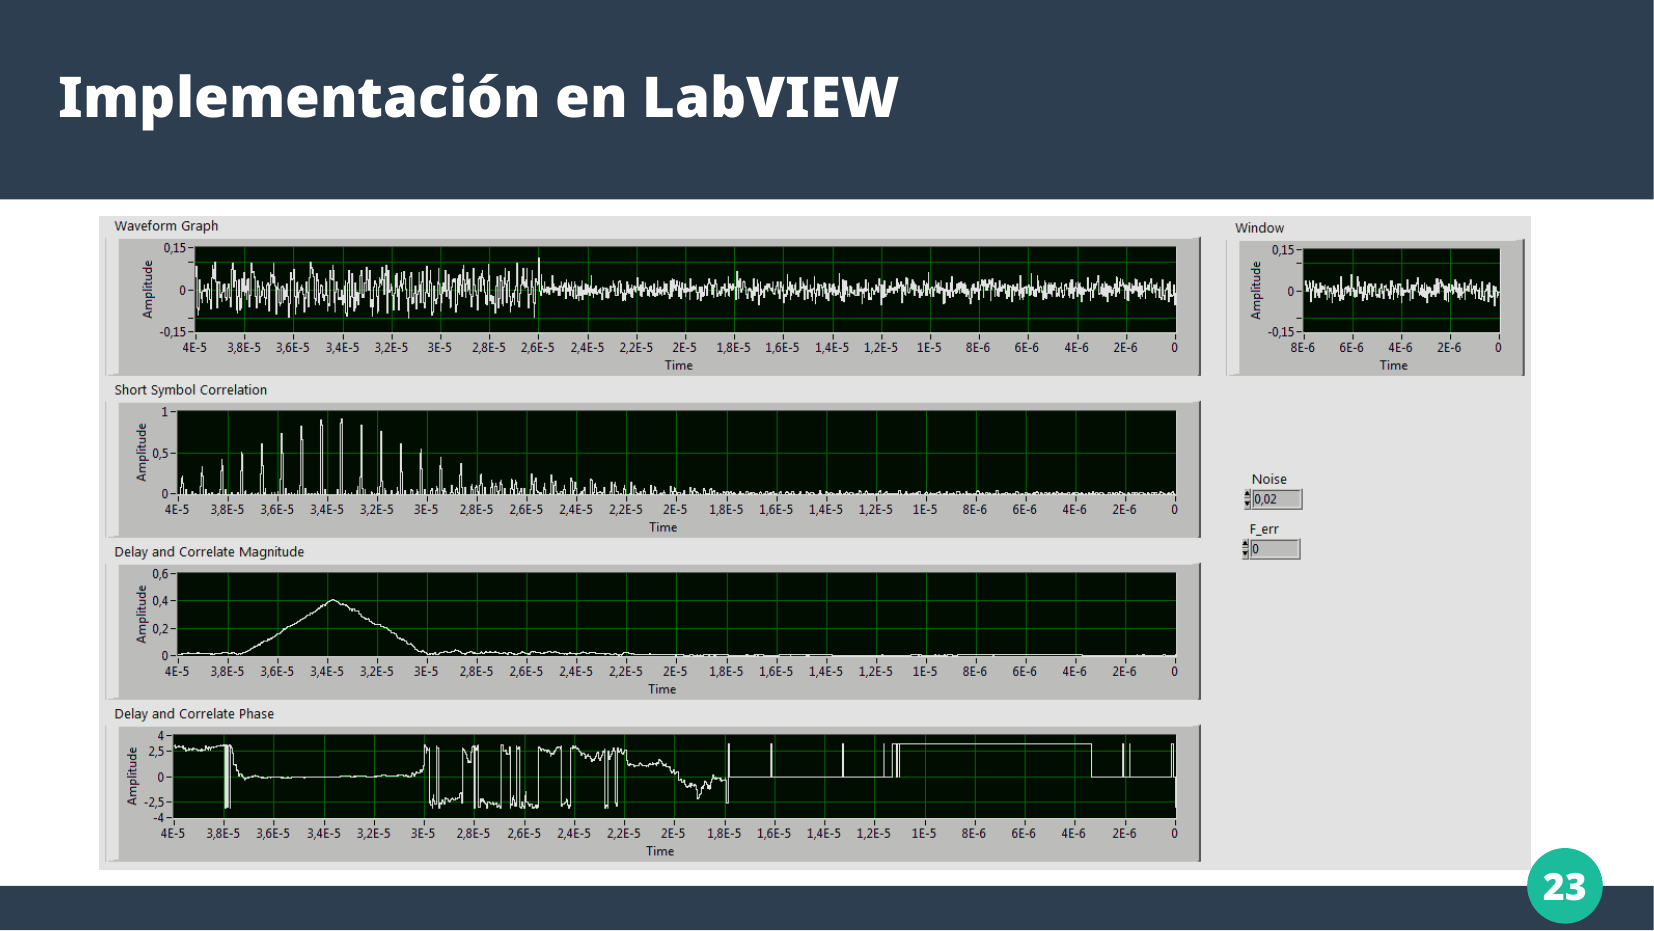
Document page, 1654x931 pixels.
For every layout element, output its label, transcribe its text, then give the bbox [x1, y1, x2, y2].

picture [99, 216, 1531, 870]
title Implementación en LabVIEW [59, 37, 1595, 155]
